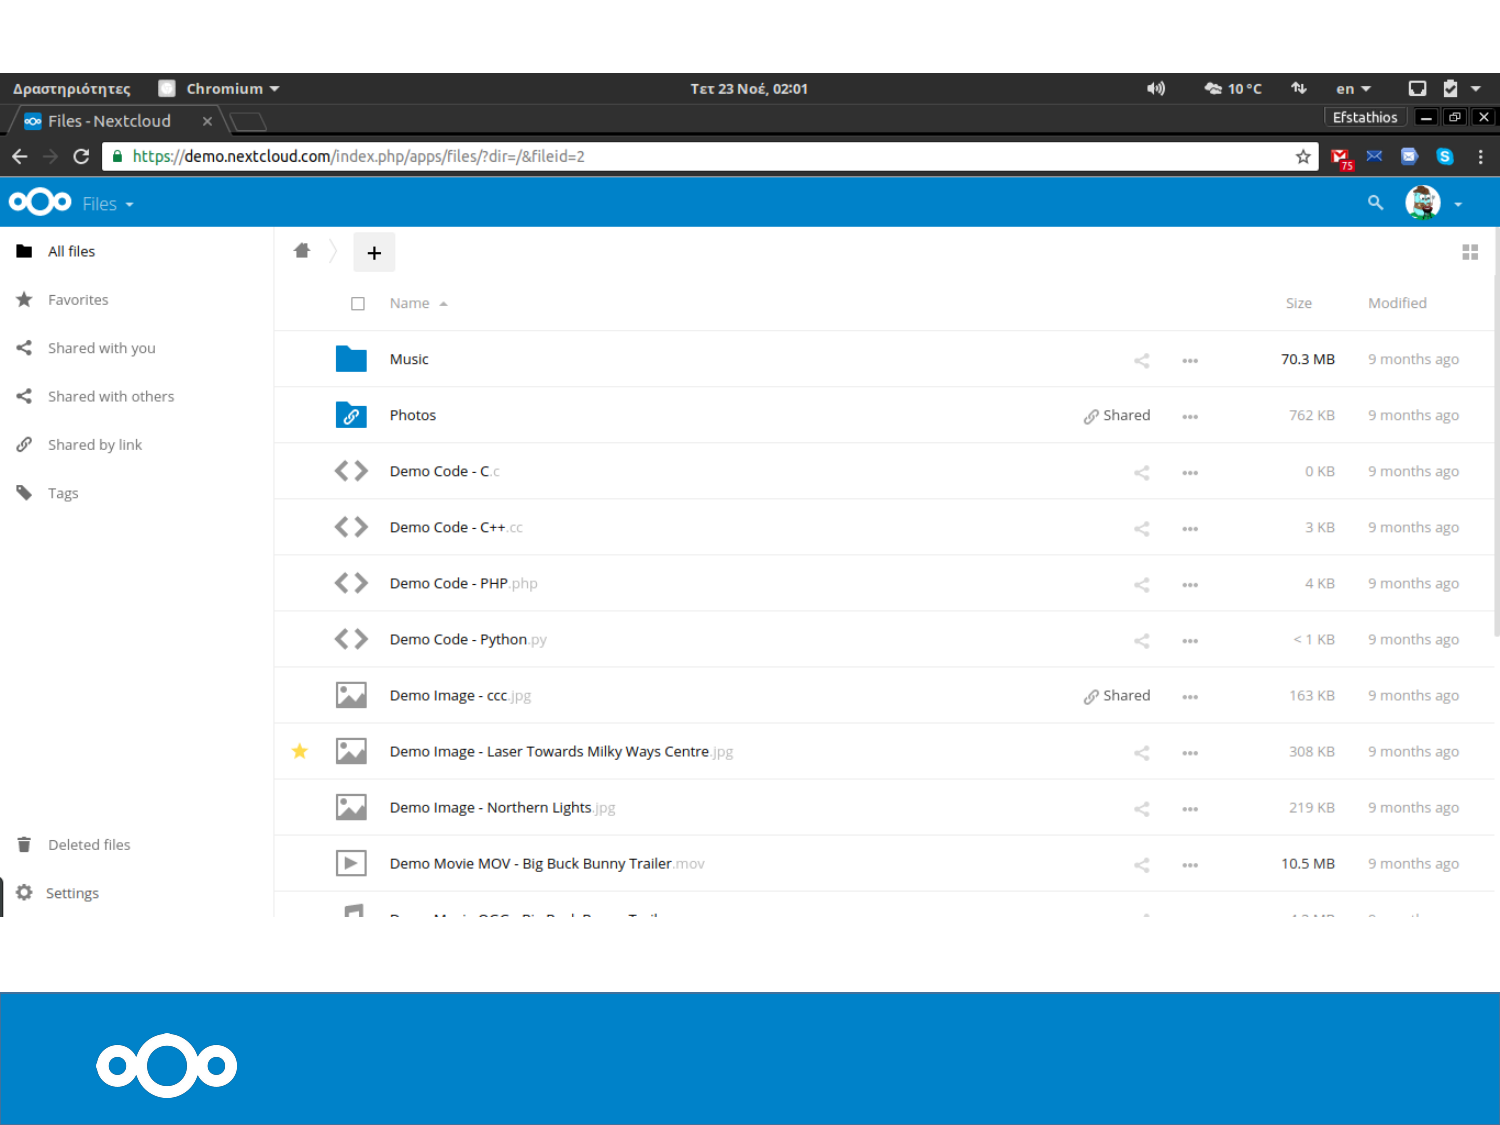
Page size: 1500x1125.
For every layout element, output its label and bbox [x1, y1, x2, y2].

picture [96, 1033, 237, 1098]
picture [0, 73, 1500, 917]
